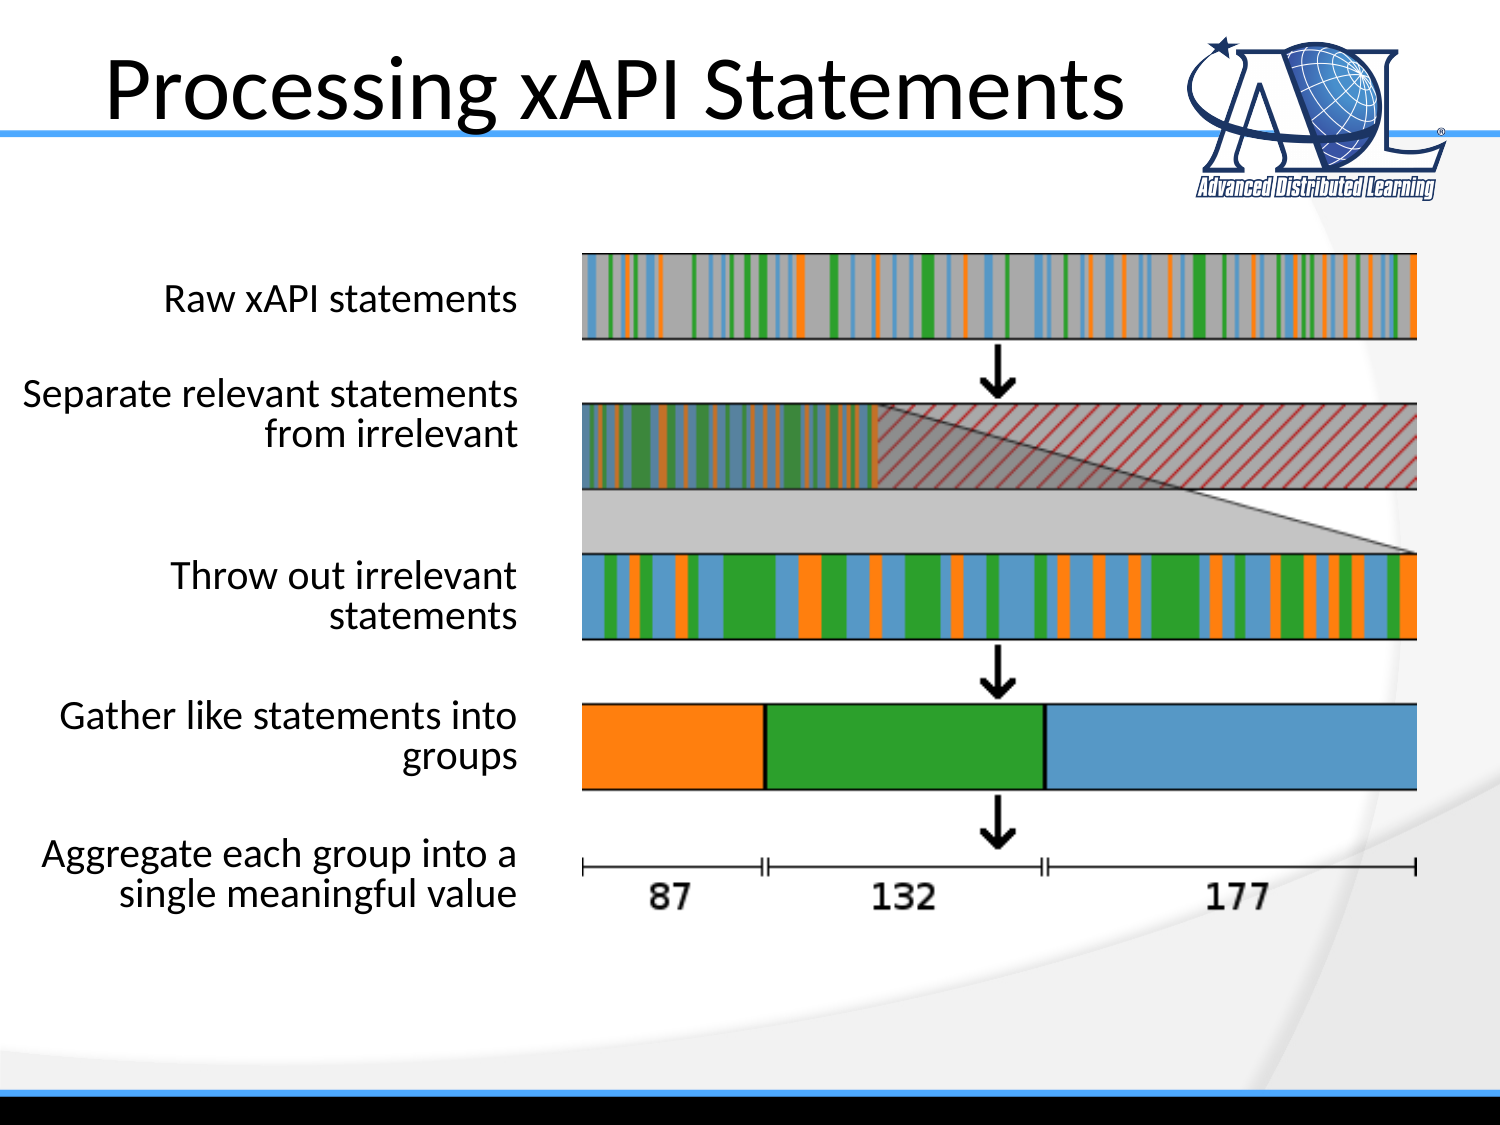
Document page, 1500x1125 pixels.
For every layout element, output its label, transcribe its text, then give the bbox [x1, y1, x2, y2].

text_box Aggregate each group into a single meaningful value [0, 828, 533, 951]
title Processing xAPI Statements [89, 20, 1417, 129]
text_box Raw xAPI statements [0, 273, 533, 343]
text_box Gather like statements into groups [0, 690, 533, 793]
text_box Separate relevant statements from irrelevant [0, 368, 534, 480]
picture [0, 0, 1500, 1125]
text_box Throw out irrelevant statements [0, 550, 533, 645]
